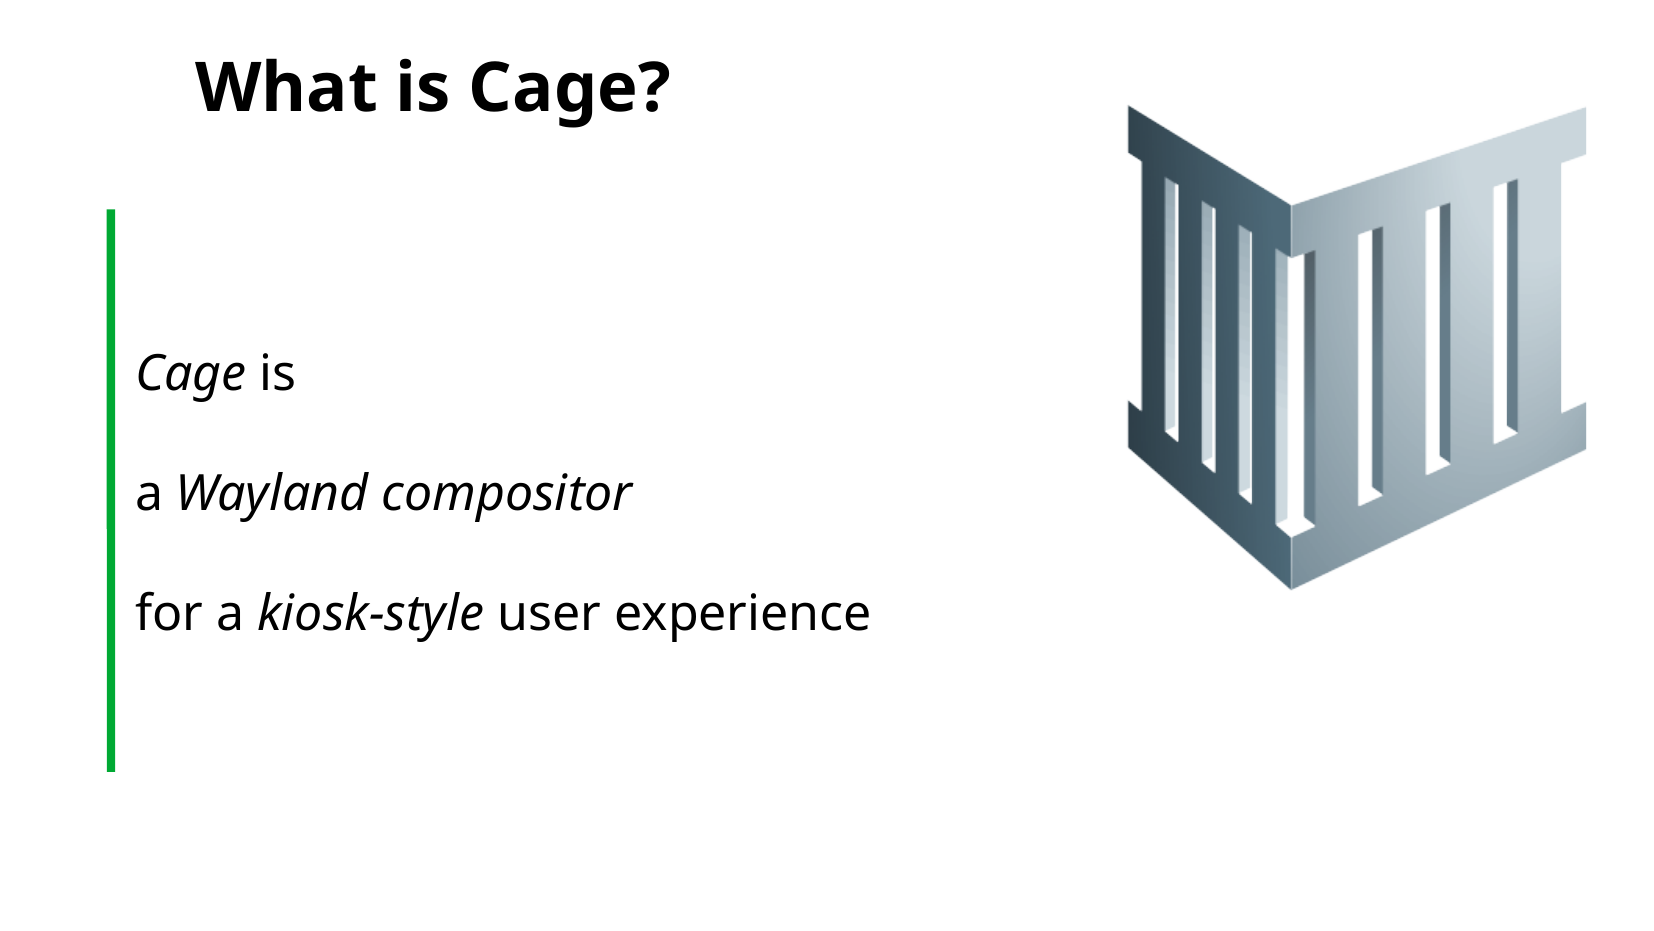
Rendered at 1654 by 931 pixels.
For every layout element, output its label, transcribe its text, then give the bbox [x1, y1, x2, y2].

text_box What is Cage? [194, 5, 1620, 162]
text_box Cage is a Wayland compositor for a kiosk-style user experience [134, 217, 1620, 763]
picture [1105, 94, 1607, 597]
